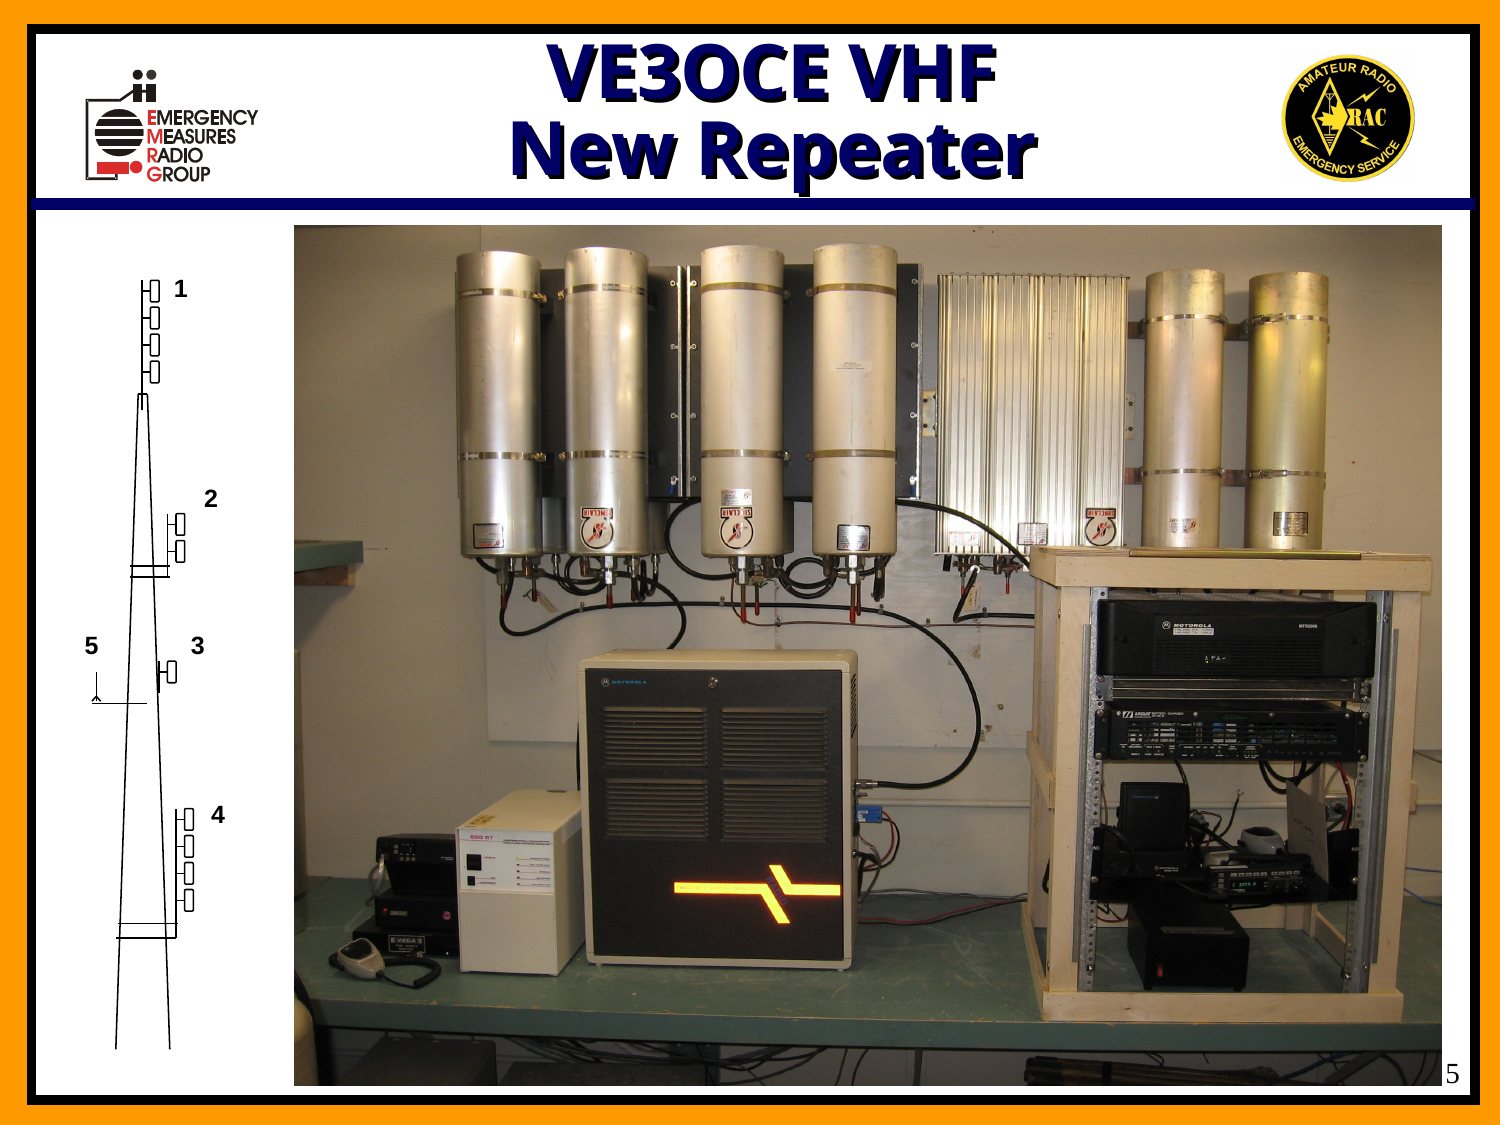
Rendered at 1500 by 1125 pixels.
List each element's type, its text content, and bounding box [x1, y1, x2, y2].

text_box 2 [189, 474, 234, 521]
text_box 3 [176, 622, 220, 668]
picture [1292, 54, 1415, 182]
text_box 1 [159, 264, 203, 311]
text_box 5 [69, 622, 114, 668]
text_box 4 [196, 791, 241, 837]
text_box VE3OCE VHF New Repeater [251, 29, 1292, 199]
picture [294, 225, 1442, 1086]
